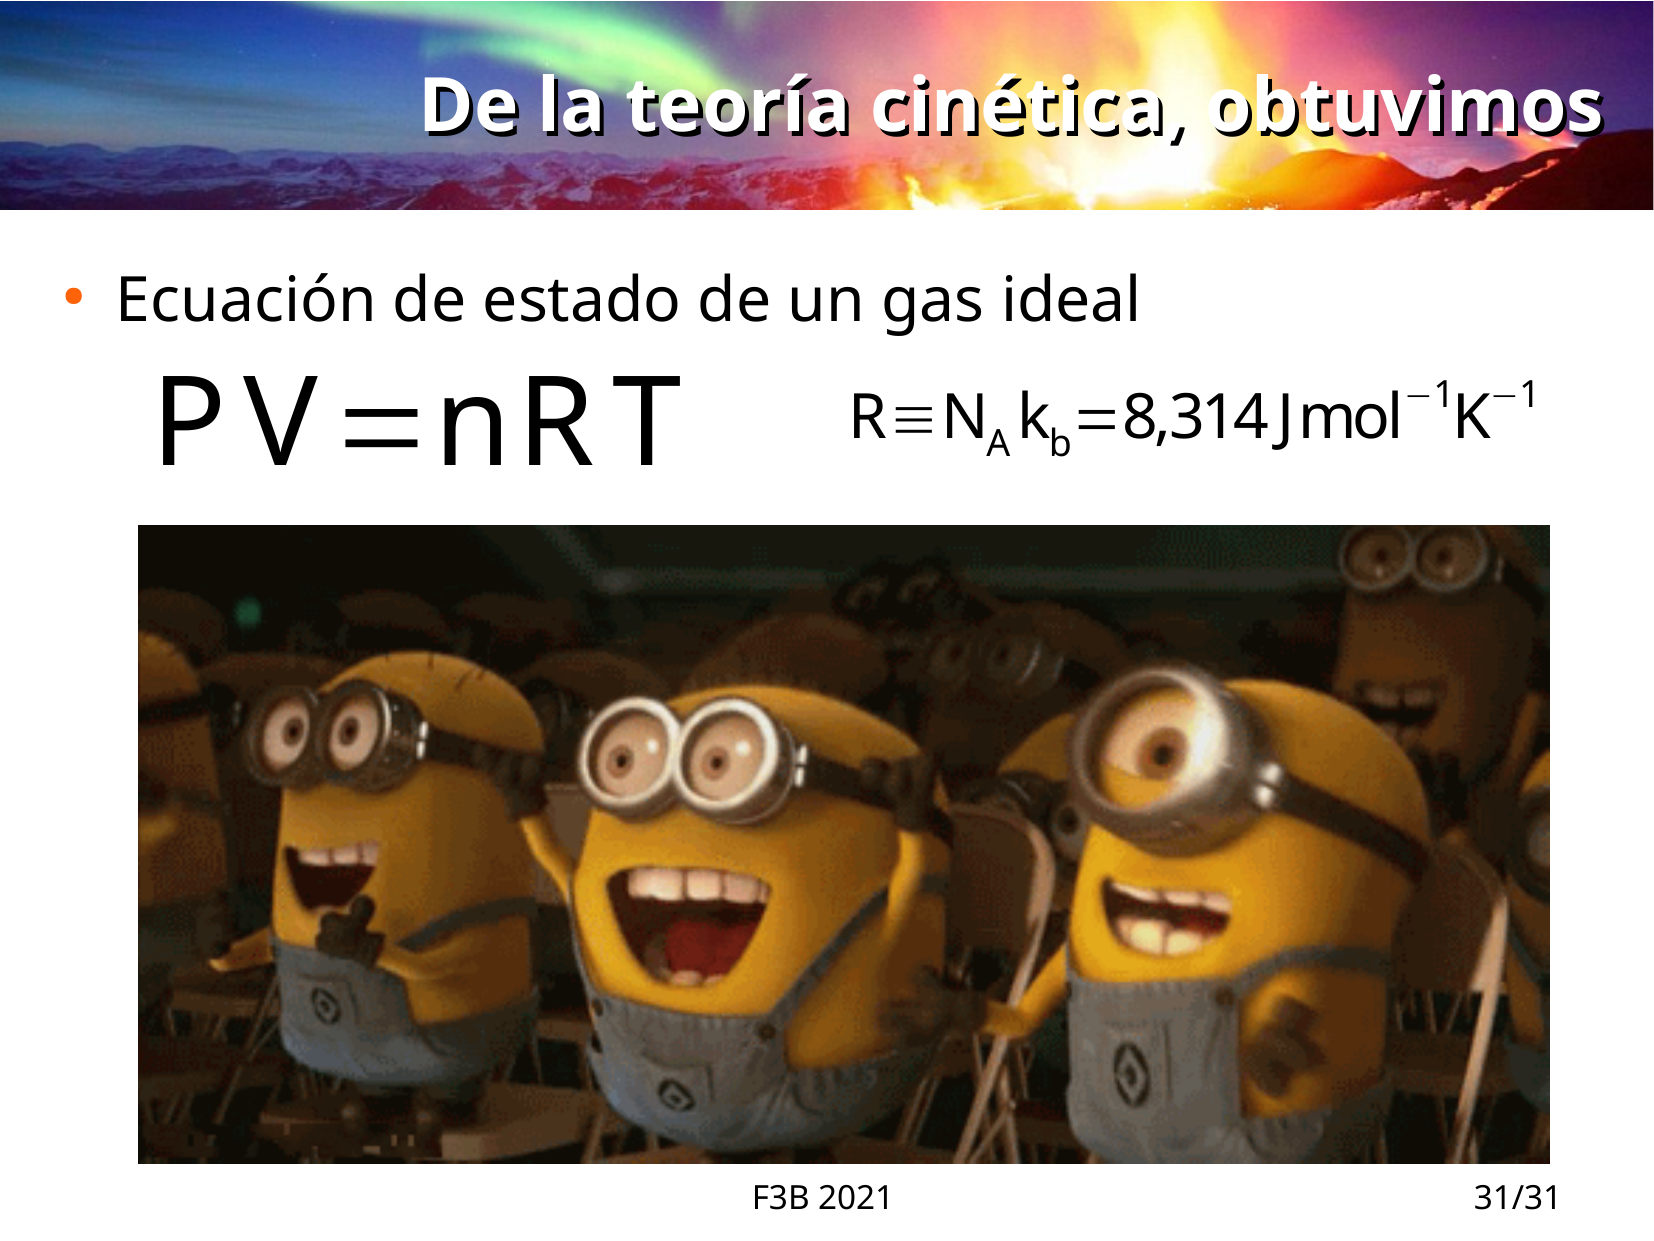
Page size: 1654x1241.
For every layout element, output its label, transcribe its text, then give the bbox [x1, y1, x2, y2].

list Ecuación de estado de un gas ideal [45, 255, 1606, 1156]
picture [0, 1, 1654, 210]
chart [842, 371, 1539, 467]
chart [145, 345, 691, 497]
picture [138, 525, 1550, 1164]
title De la teoría cinética, obtuvimos [45, 15, 1606, 191]
